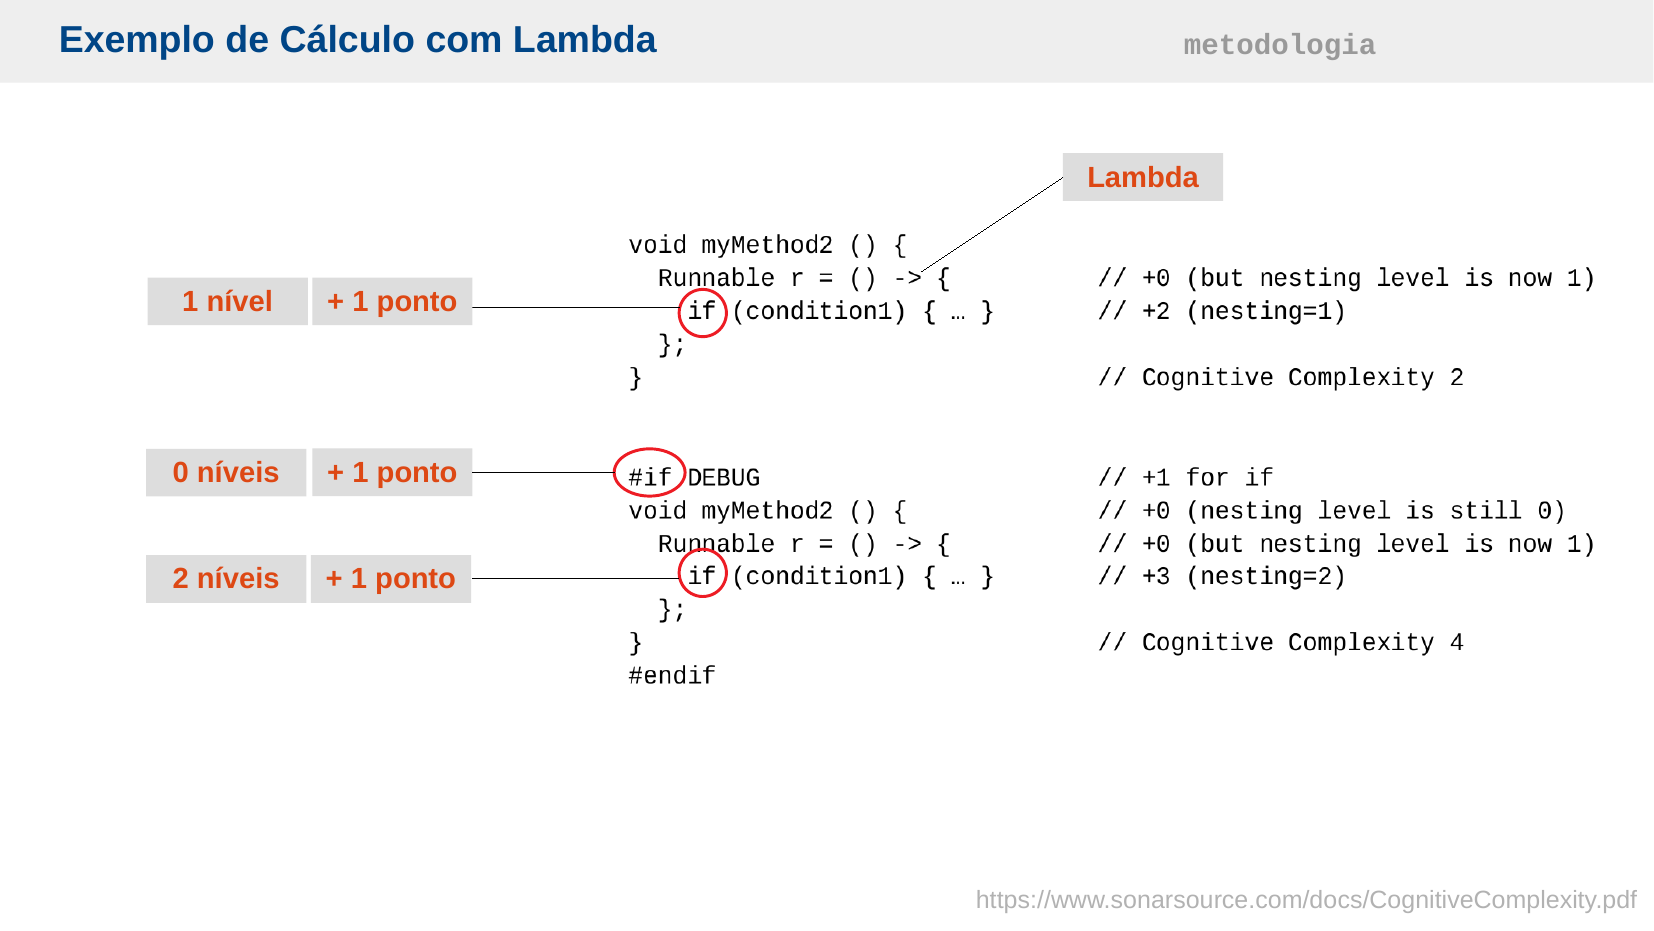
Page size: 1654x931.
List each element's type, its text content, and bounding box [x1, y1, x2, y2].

picture [681, 551, 724, 594]
text_box 2 níveis [146, 555, 307, 603]
title Exemplo de Cálculo com Lambda [59, 14, 1182, 66]
text_box + 1 ponto [312, 277, 473, 326]
picture [616, 451, 683, 494]
text_box 1 nível [147, 277, 308, 326]
picture [681, 291, 724, 335]
text_box + 1 ponto [312, 448, 473, 497]
text_box + 1 ponto [310, 555, 472, 603]
text_box Lambda [1062, 153, 1224, 201]
text_box metodologia [1169, 23, 1644, 71]
text_box [0, 0, 1654, 83]
text_box https://www.sonarsource.com/docs/CognitiveComplexity.pdf [0, 878, 1654, 931]
picture [614, 224, 1607, 721]
text_box 0 níveis [146, 448, 307, 497]
